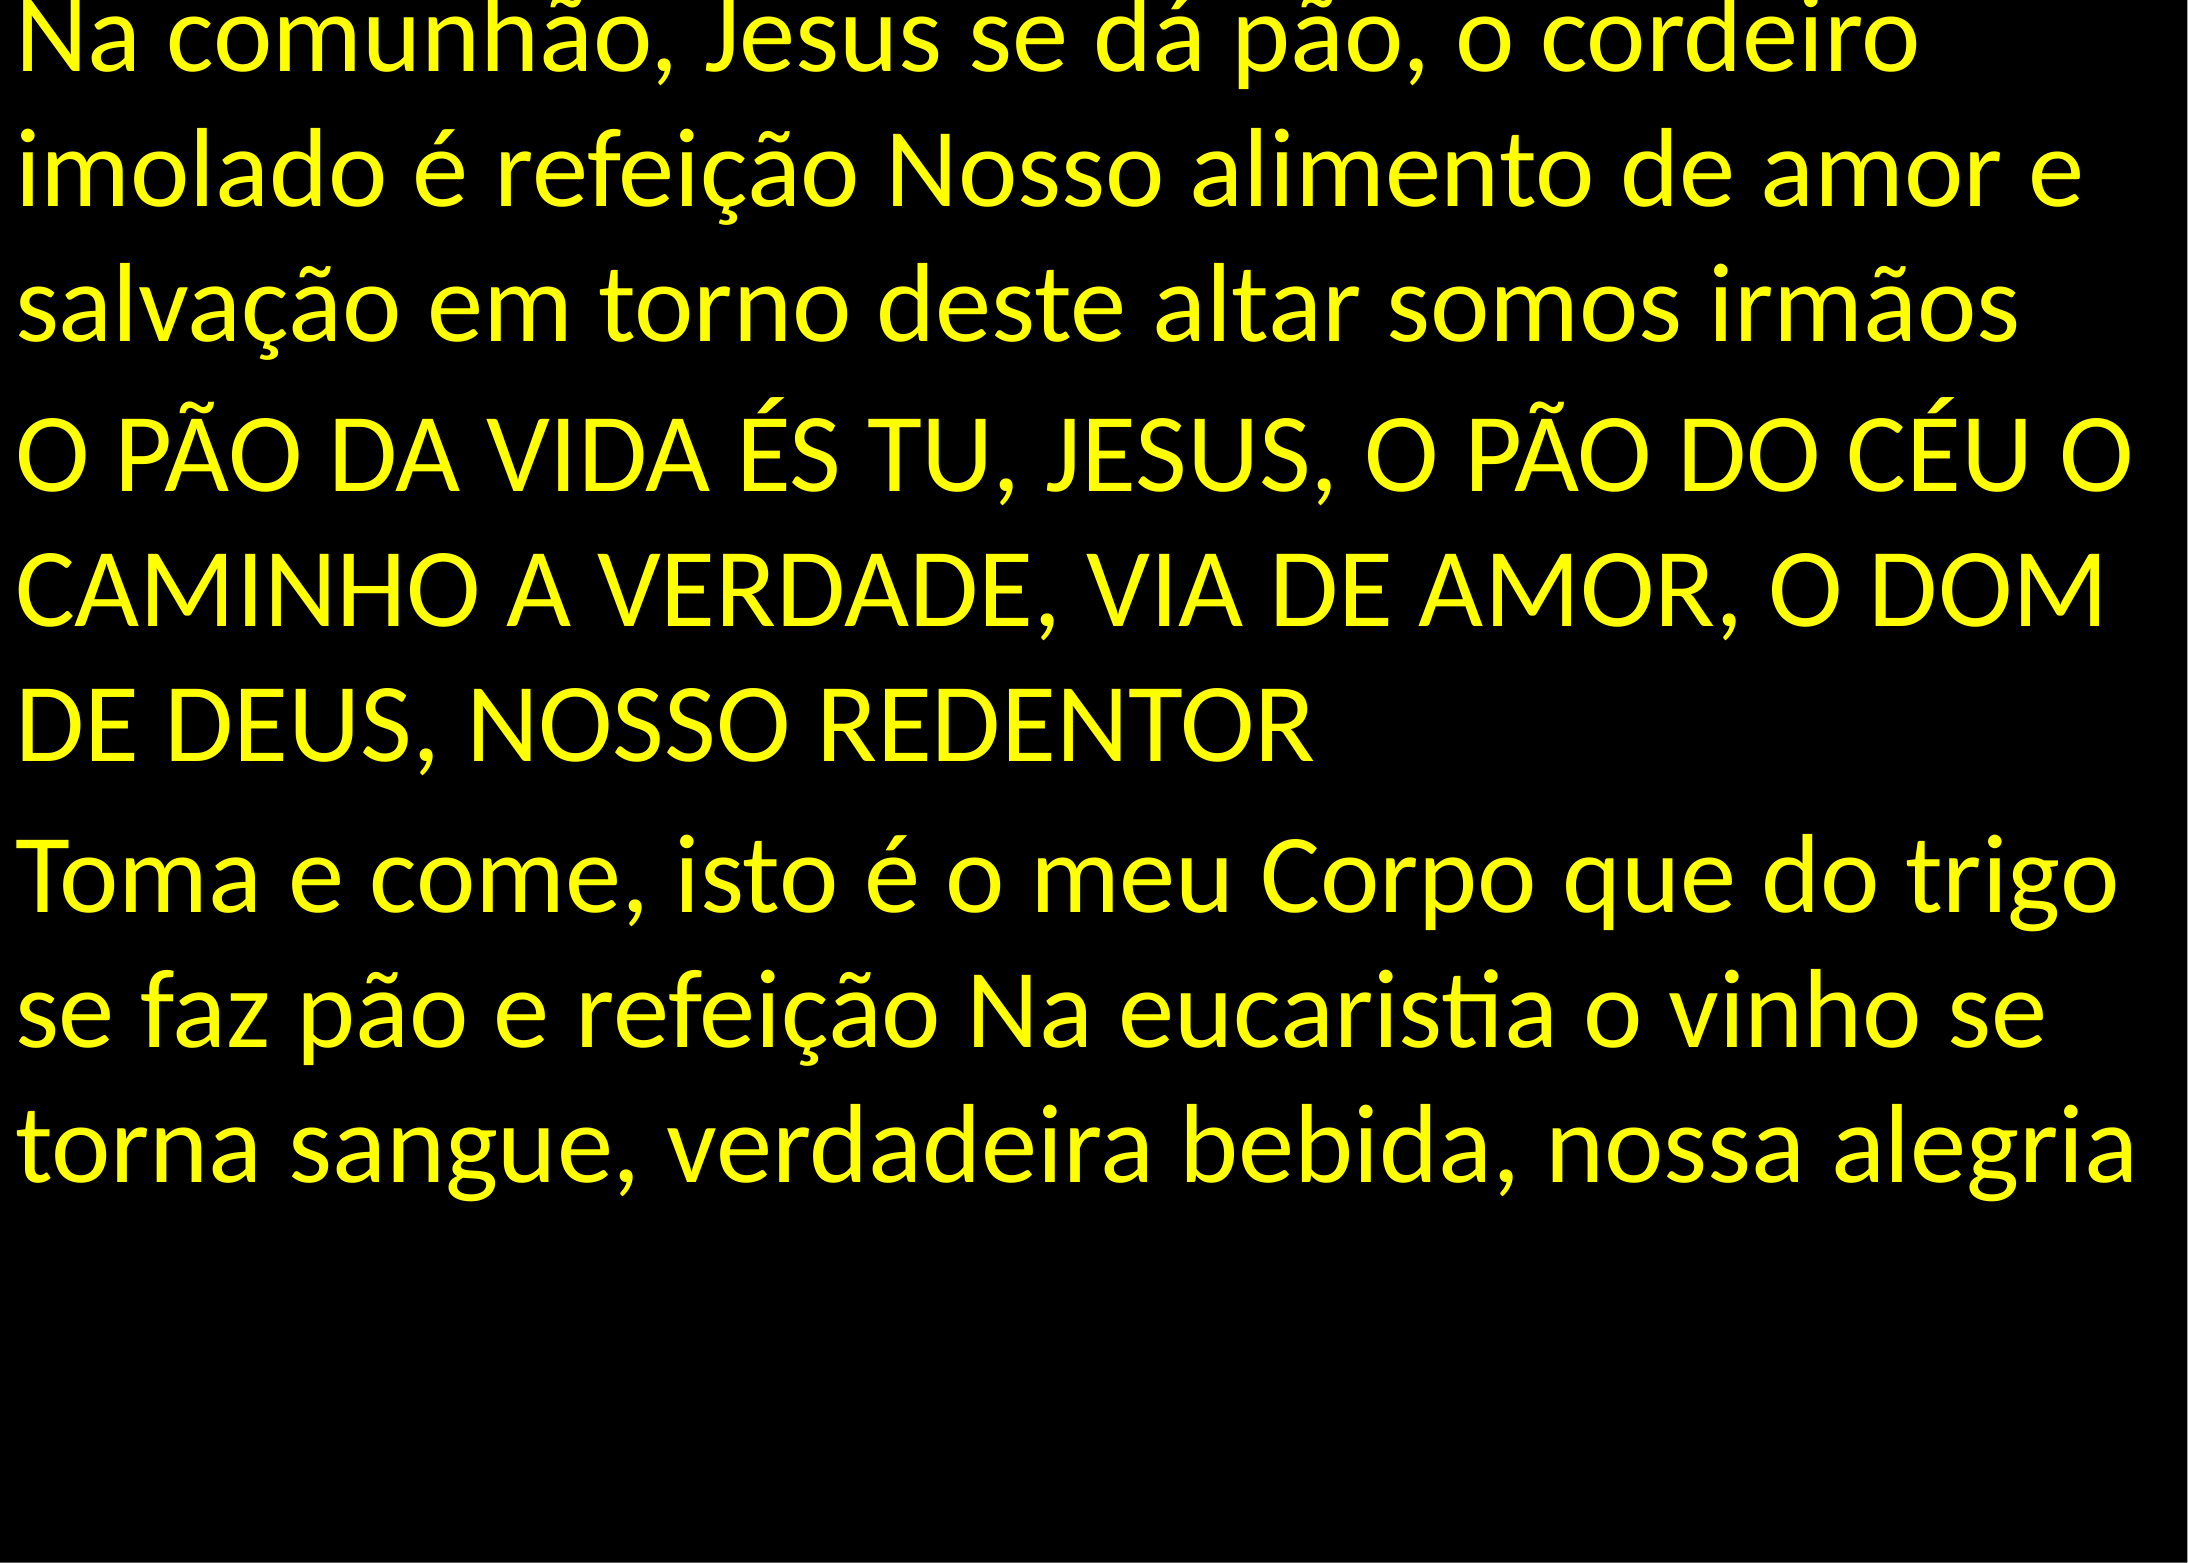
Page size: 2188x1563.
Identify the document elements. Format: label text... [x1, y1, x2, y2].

subtitle Na comunhão, Jesus se dá pão, o cordeiro imolado é refeição Nosso alimento de amor e salvação em torno deste altar somos irmãos O PÃO DA VIDA ÉS TU, JESUS, O PÃO DO CÉU O CAMINHO A VERDADE, VIA DE AMOR, O DOM DE DEUS, NOSSO REDENTOR Toma e come, isto é o meu Corpo que do trigo se faz pão e refeição Na eucaristia o vinho se torna sangue, verdadeira bebida, nossa alegria [0, 0, 2188, 1563]
